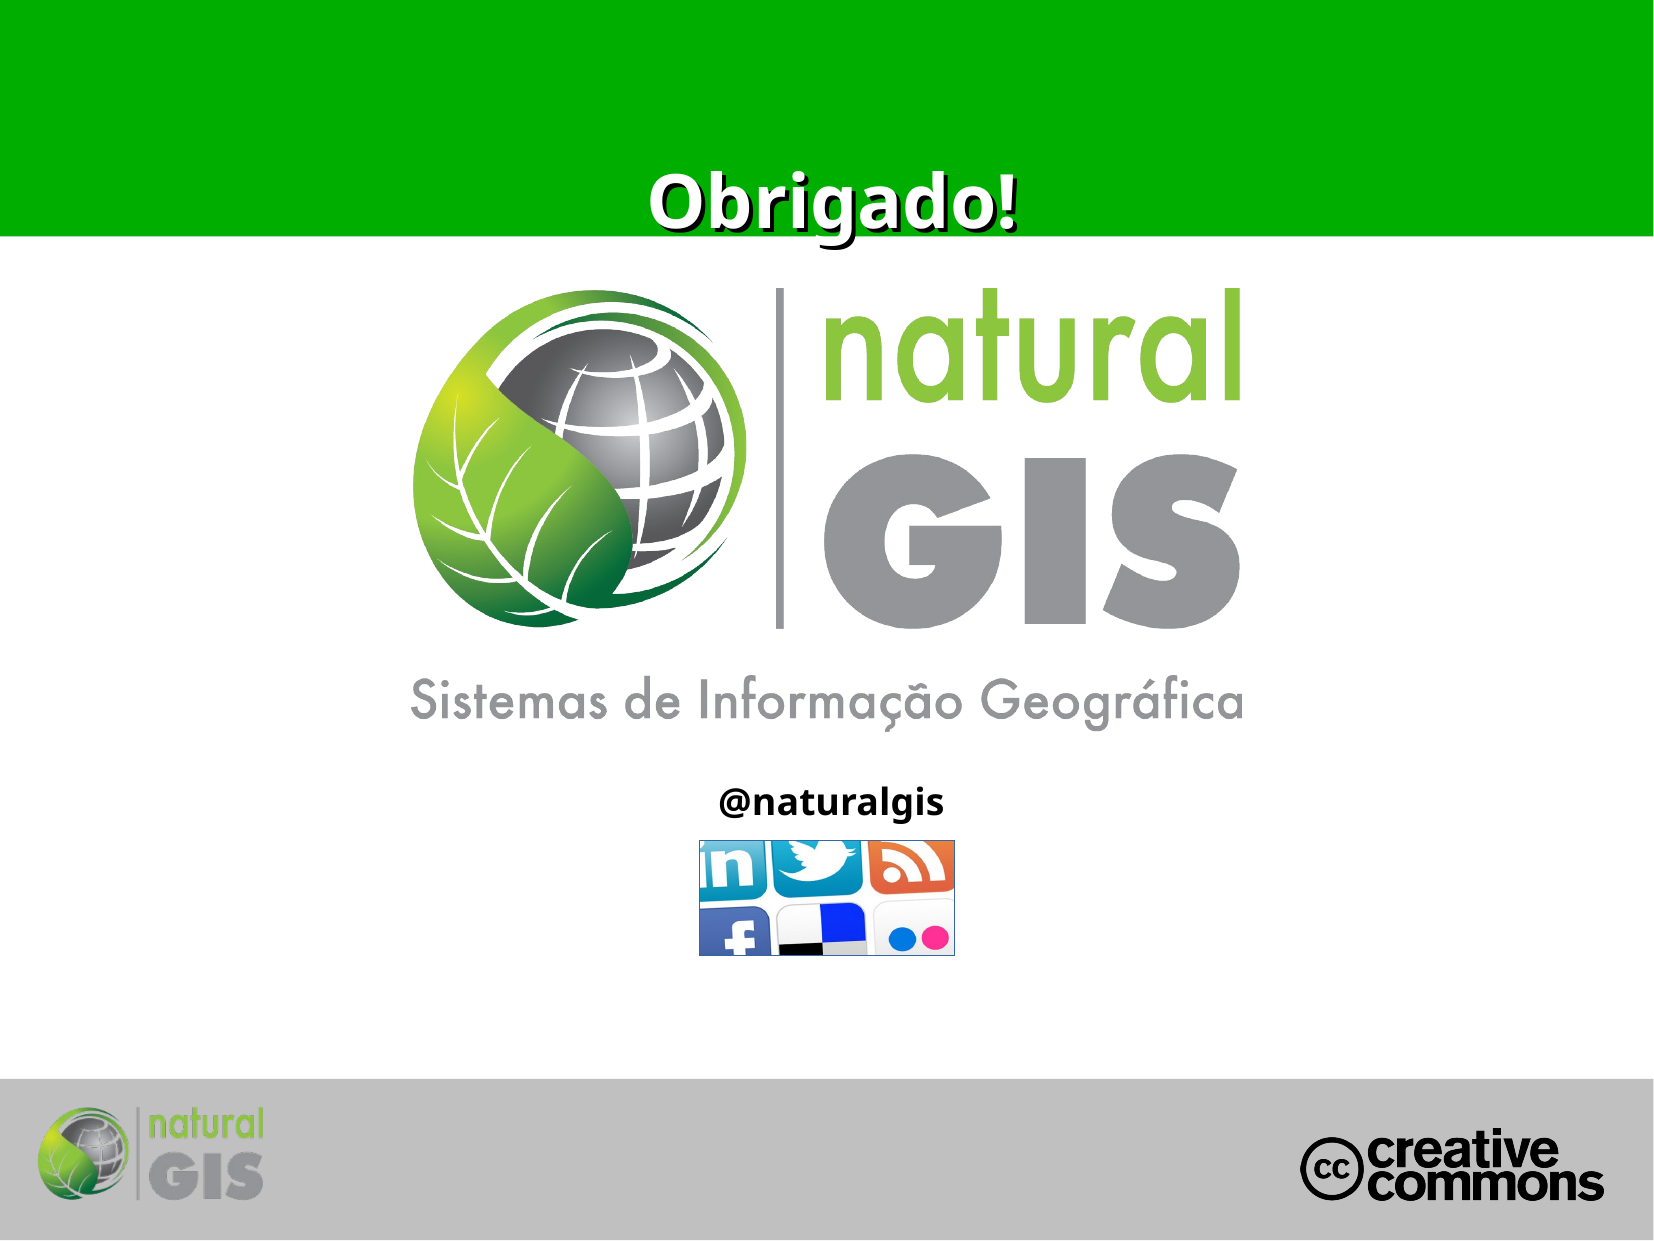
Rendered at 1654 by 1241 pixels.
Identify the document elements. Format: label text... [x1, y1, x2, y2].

text_box @naturalgis [703, 767, 951, 825]
text_box Obrigado! [262, 89, 1403, 893]
picture [1300, 1128, 1604, 1201]
picture [411, 288, 1242, 732]
picture [33, 1100, 271, 1208]
text_box [0, 1078, 1654, 1241]
picture [699, 840, 955, 956]
text_box [0, 0, 1654, 237]
